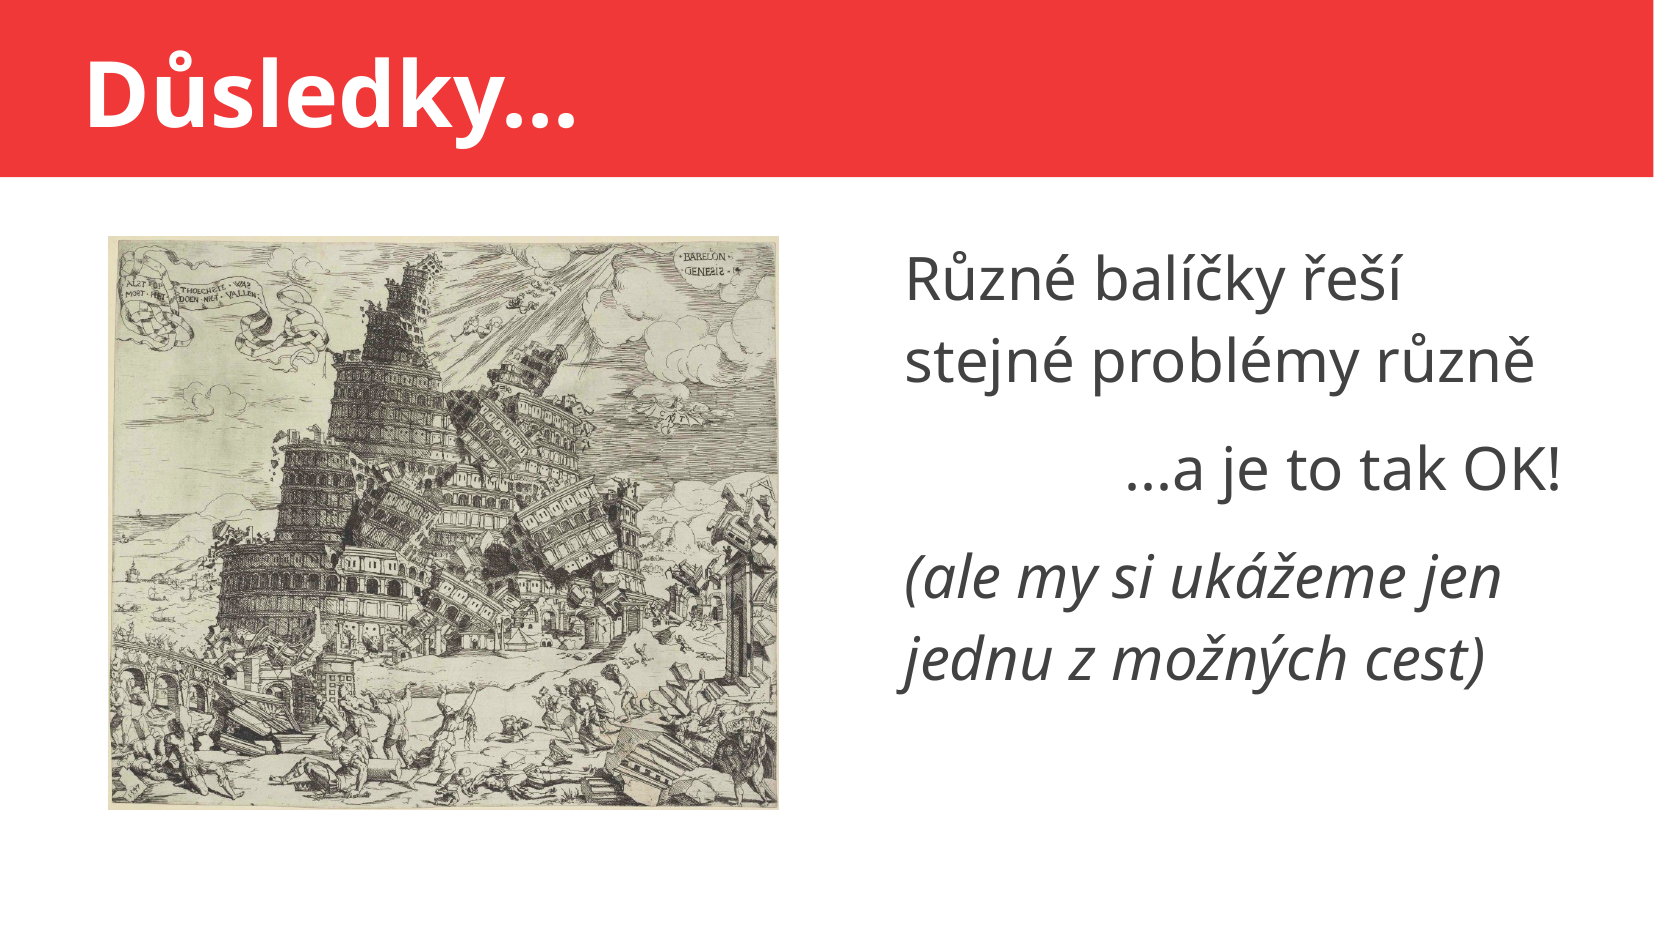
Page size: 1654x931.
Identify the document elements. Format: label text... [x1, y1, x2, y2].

title Důsledky... [82, 14, 1571, 171]
picture [108, 236, 779, 810]
list Různé balíčky řeší stejné problémy různě ...a je to tak OK! (ale my si ukážeme jen jednu z možných cest) [840, 236, 1564, 810]
